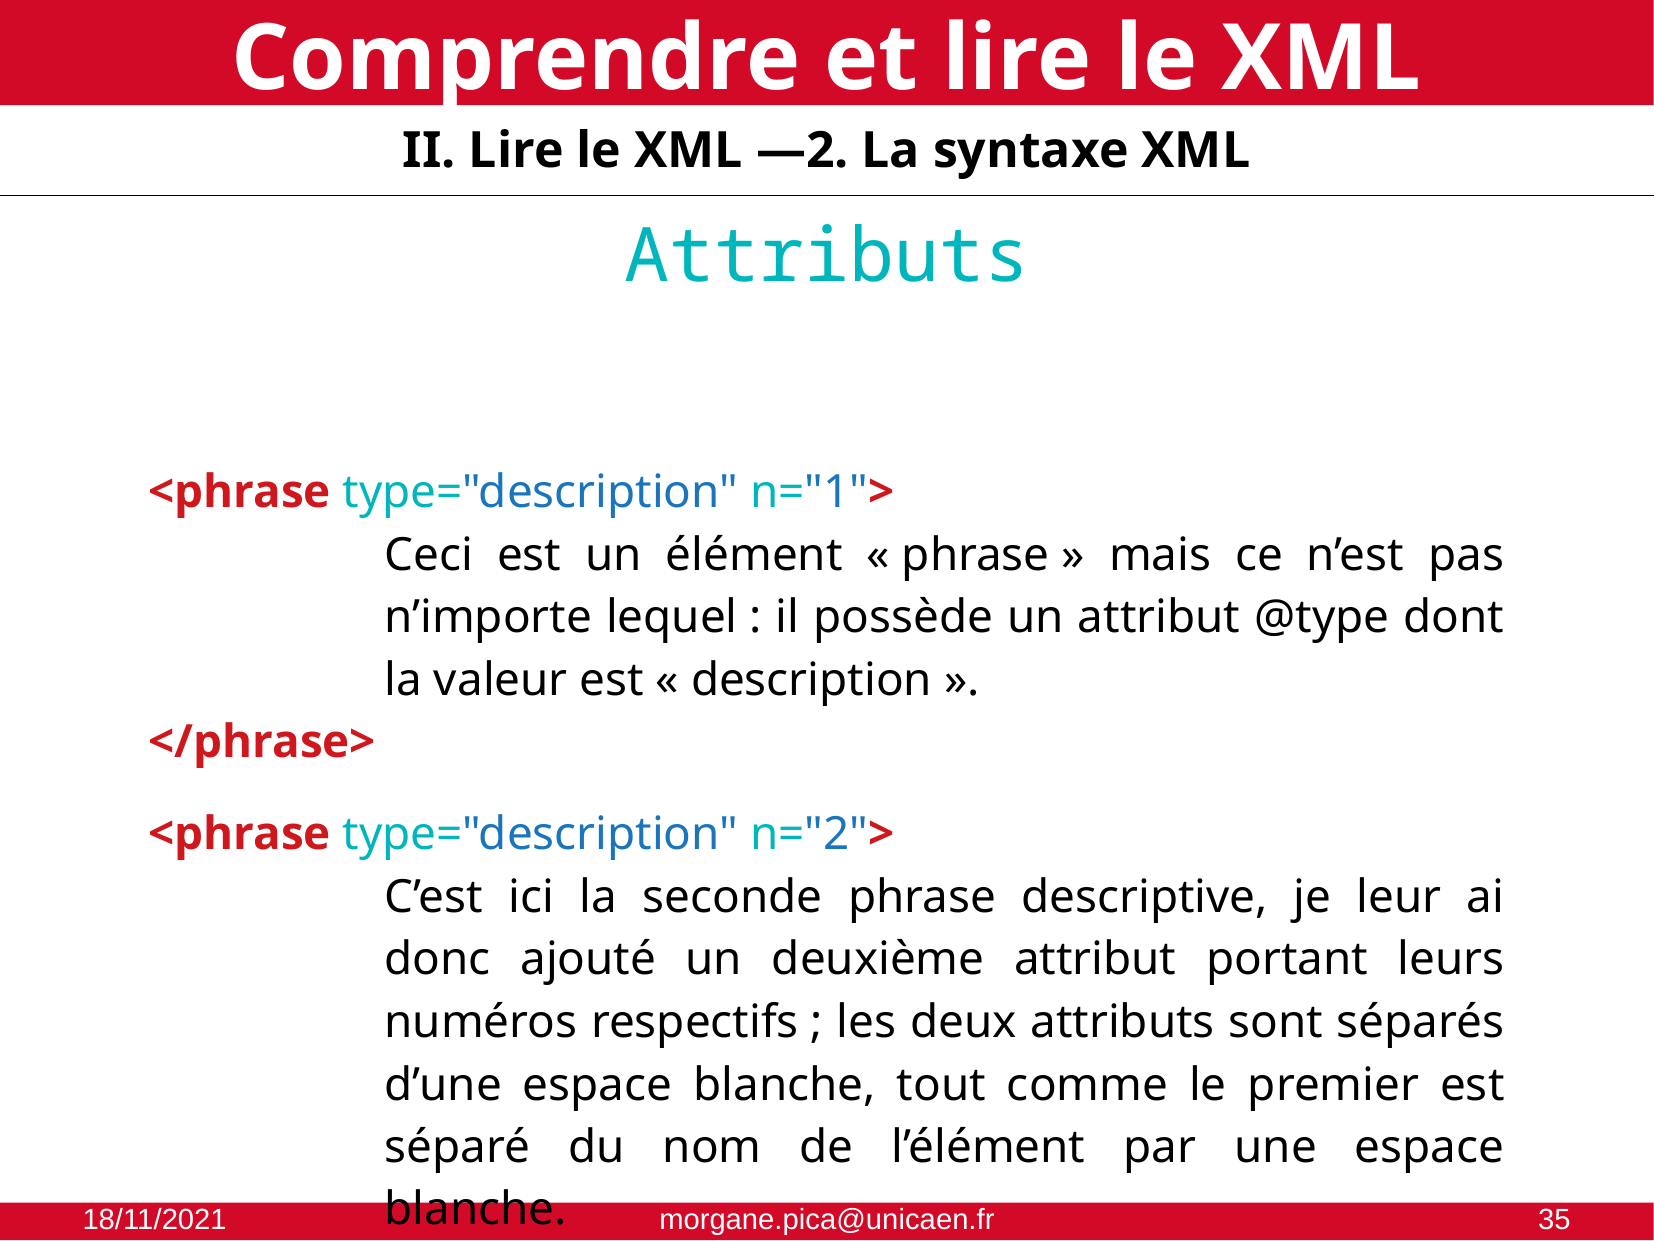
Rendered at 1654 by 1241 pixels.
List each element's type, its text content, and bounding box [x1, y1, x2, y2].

text_box <phrase type="description" n="1"> Ceci est un élément « phrase » mais ce n’est pas n’importe lequel : il possède un attribut @type dont la valeur est « description ». </phrase> <phrase type="description" n="2"> C’est ici la seconde phrase descriptive, je leur ai donc ajouté un deuxième attribut portant leurs numéros respectifs ; les deux attributs sont séparés d’une espace blanche, tout comme le premier est séparé du nom de l’élément par une espace blanche. </phrase> [133, 451, 1520, 1121]
title Comprendre et lire le XML [0, 0, 1654, 106]
title II. Lire le XML —2. La syntaxe XML [0, 106, 1654, 191]
text_box Attributs [161, 193, 1493, 284]
